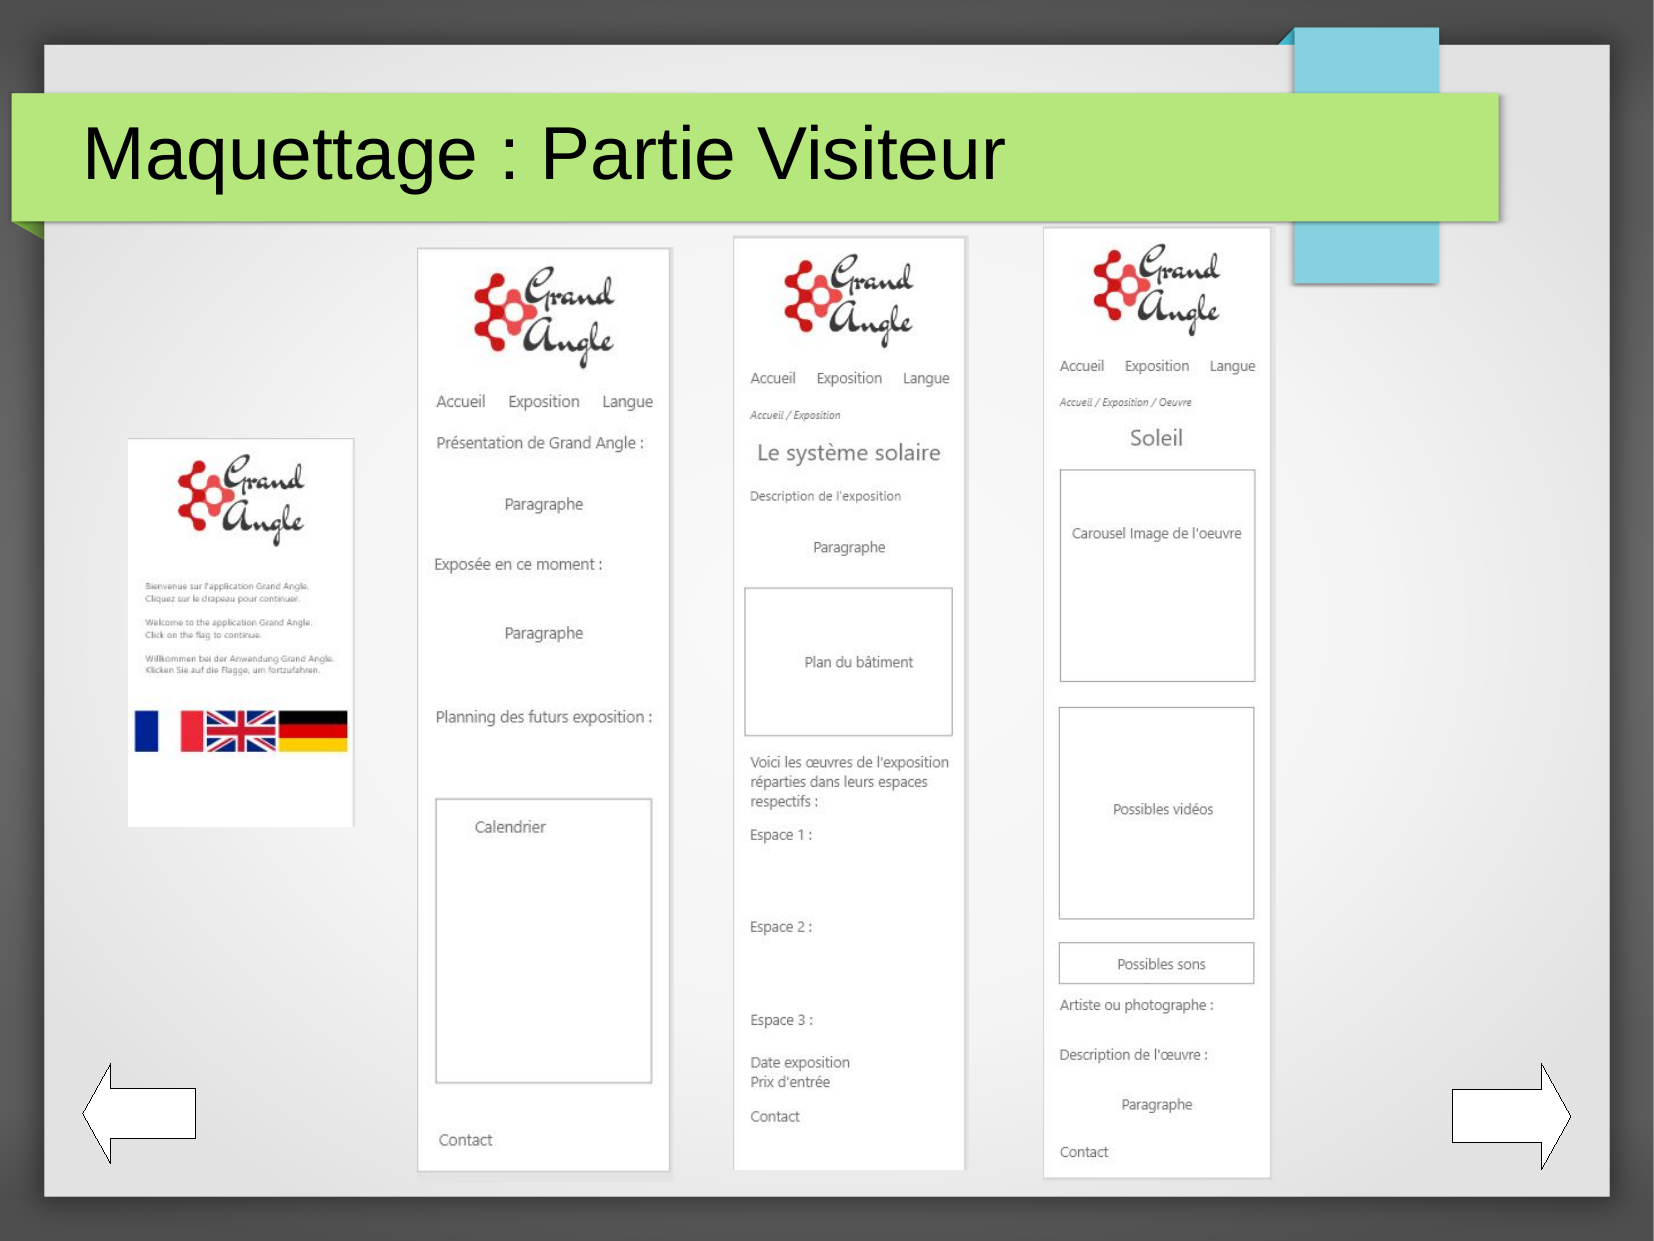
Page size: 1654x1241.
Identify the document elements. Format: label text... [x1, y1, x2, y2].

title Maquettage : Partie Visiteur [82, 94, 1264, 213]
text_box [82, 1063, 196, 1164]
text_box [1452, 1063, 1571, 1170]
picture [0, 0, 1654, 1241]
